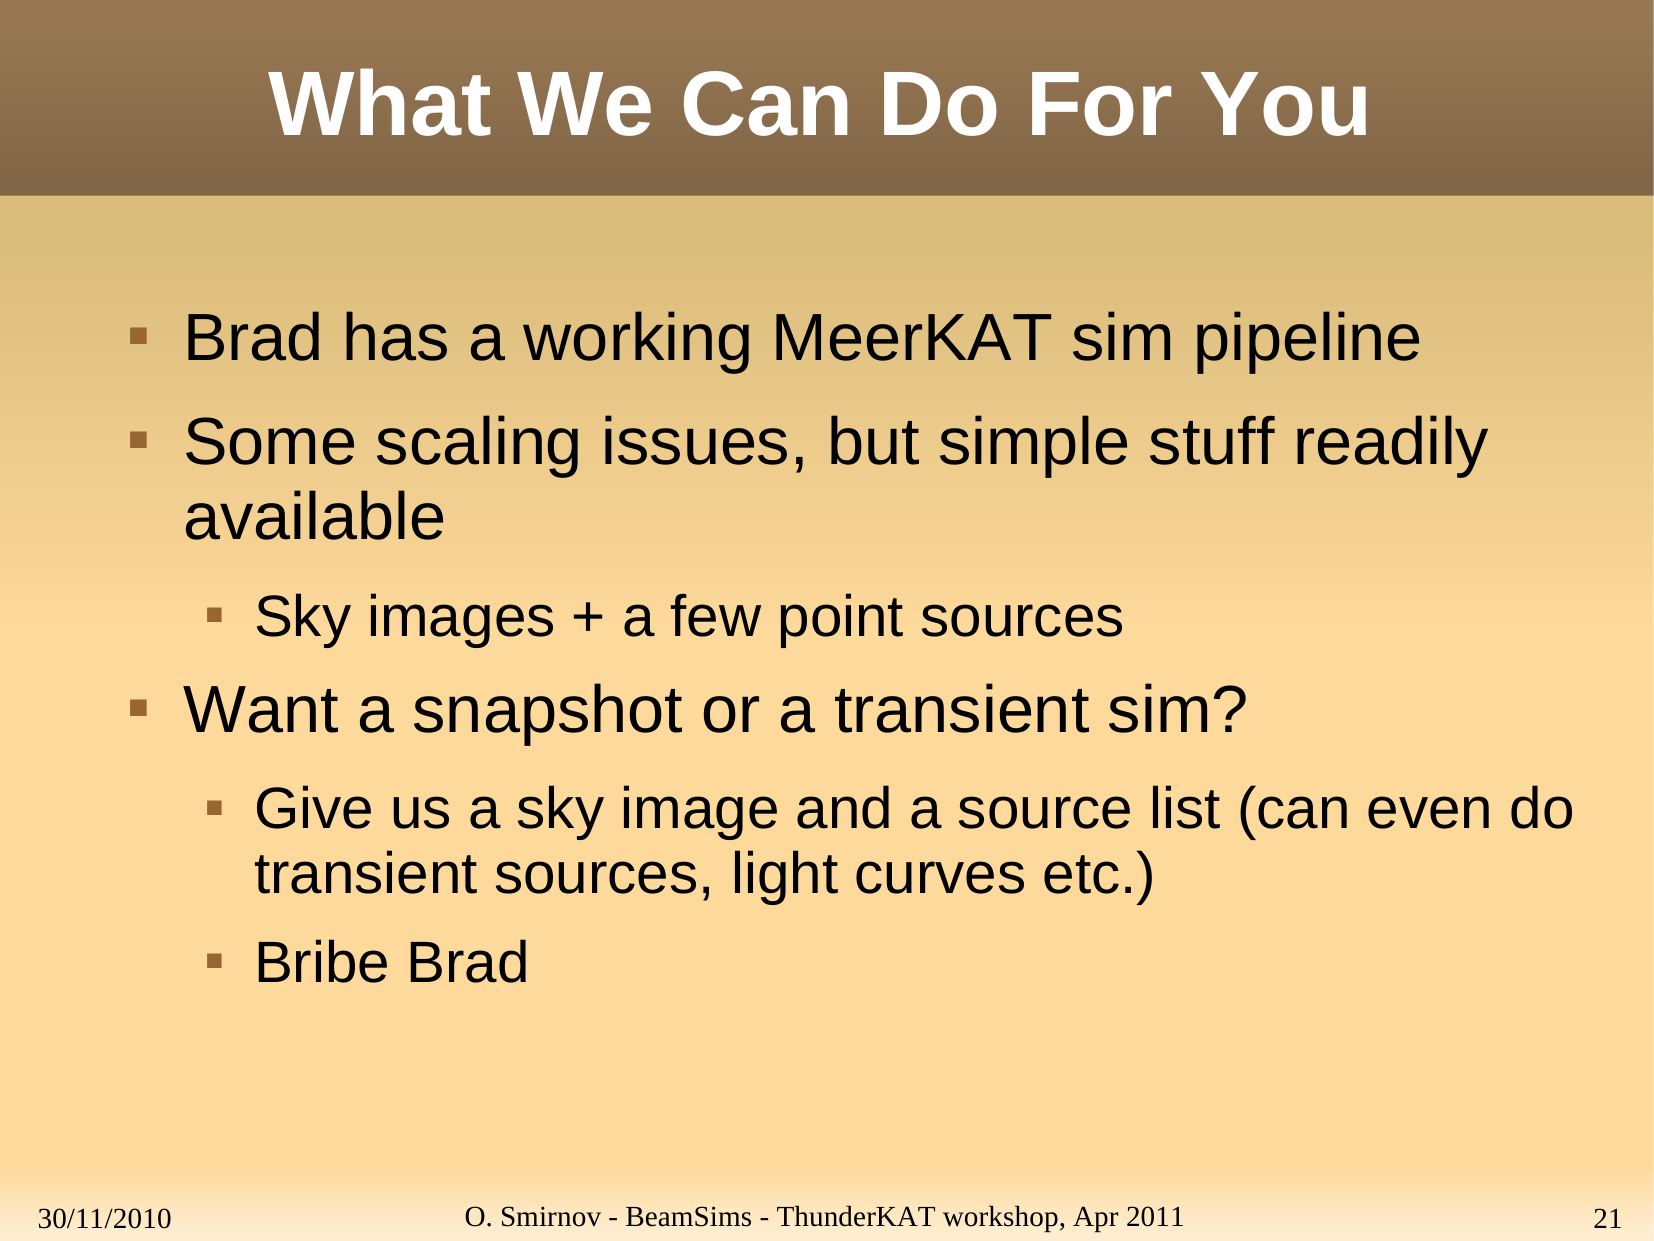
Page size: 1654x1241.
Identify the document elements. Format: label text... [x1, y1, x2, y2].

picture [0, 0, 1654, 1241]
list Brad has a working MeerKAT sim pipeline Some scaling issues, but simple stuff readily available Sky images + a few point sources Want a snapshot or a transient sim? Give us a sky image and a source list (can even do transient sources, light curves etc.) Bribe Brad [112, 300, 1601, 1104]
title What We Can Do For You [76, 7, 1565, 200]
